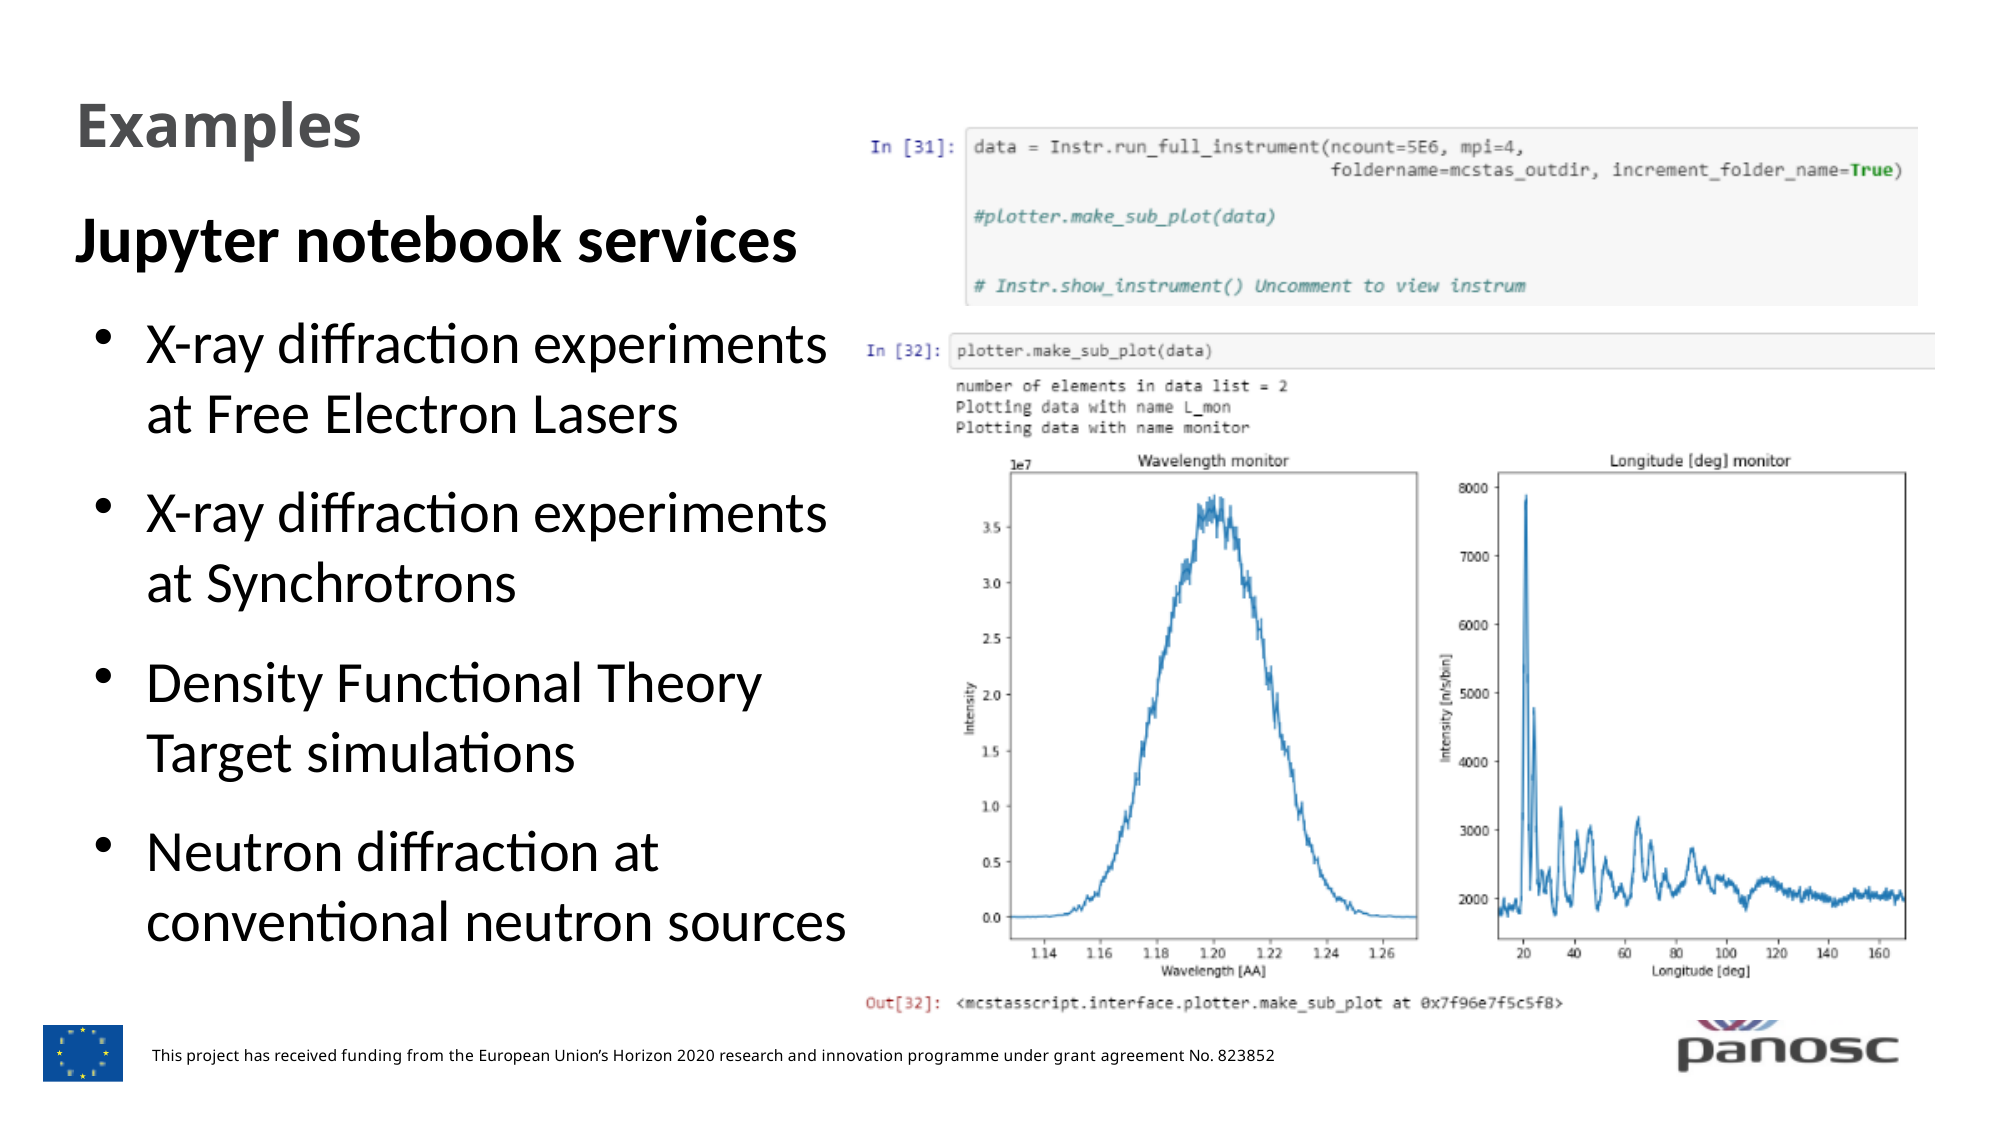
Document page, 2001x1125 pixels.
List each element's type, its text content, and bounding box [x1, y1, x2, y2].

picture [1, 328, 1999, 1125]
text_box Examples [254, 121, 266, 140]
text_box Examples [75, 86, 1275, 160]
picture [857, 119, 1918, 306]
text_box Jupyter notebook services X-ray diffraction experiments at Free Electron Lasers X-ray diffraction experiments at Synchrotrons Density Functional Theory Target simulations Neutron diffraction at conventional neutron sources [75, 195, 887, 990]
